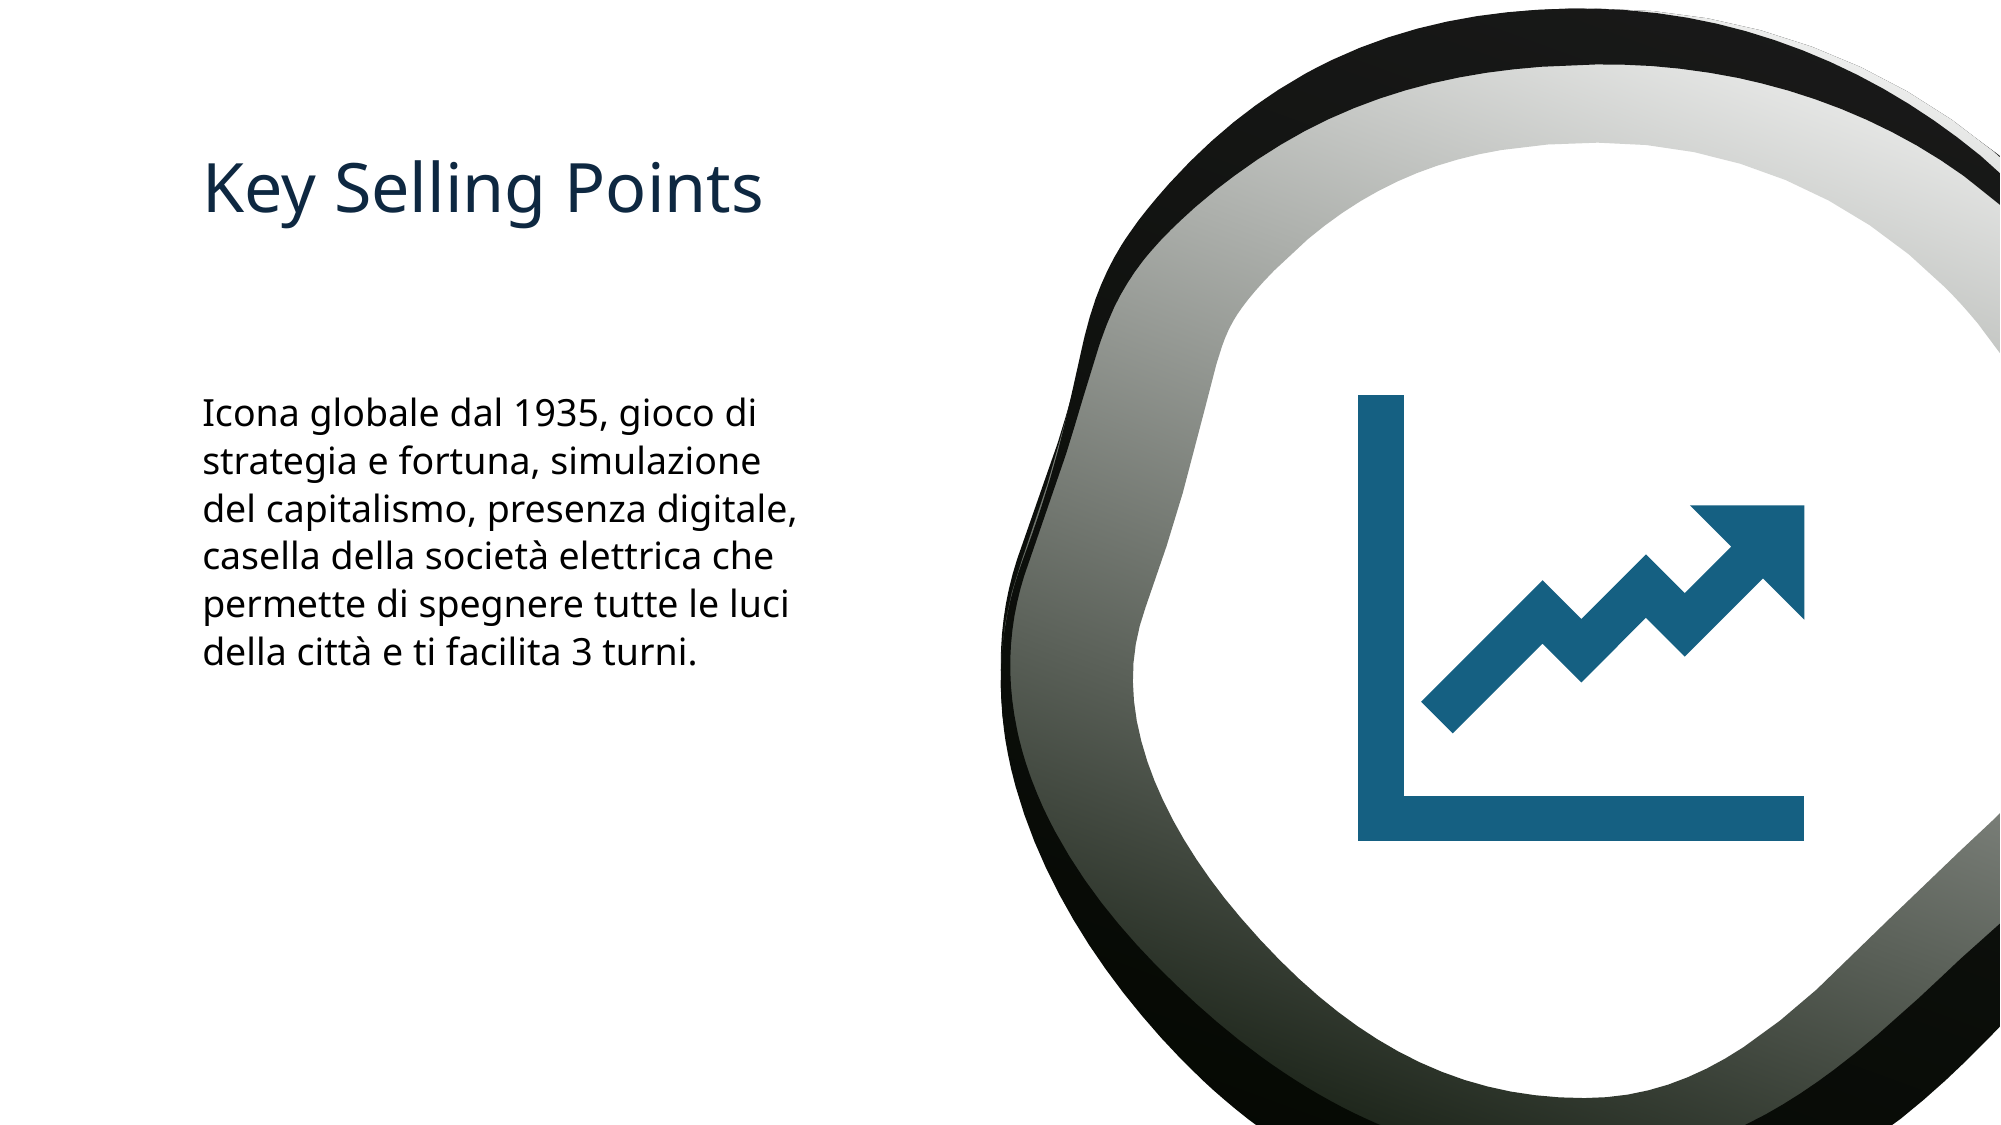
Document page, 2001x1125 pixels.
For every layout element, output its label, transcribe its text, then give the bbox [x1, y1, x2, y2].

text_box Icona globale dal 1935, gioco di strategia e fortuna, simulazione del capitalismo, presenza digitale, casella della società elettrica che permette di spegnere tutte le luci della città e ti facilita 3 turni. [187, 379, 828, 682]
picture [1267, 304, 1895, 932]
title Key Selling Points [187, 146, 814, 253]
text_box [0, 0, 2000, 1125]
